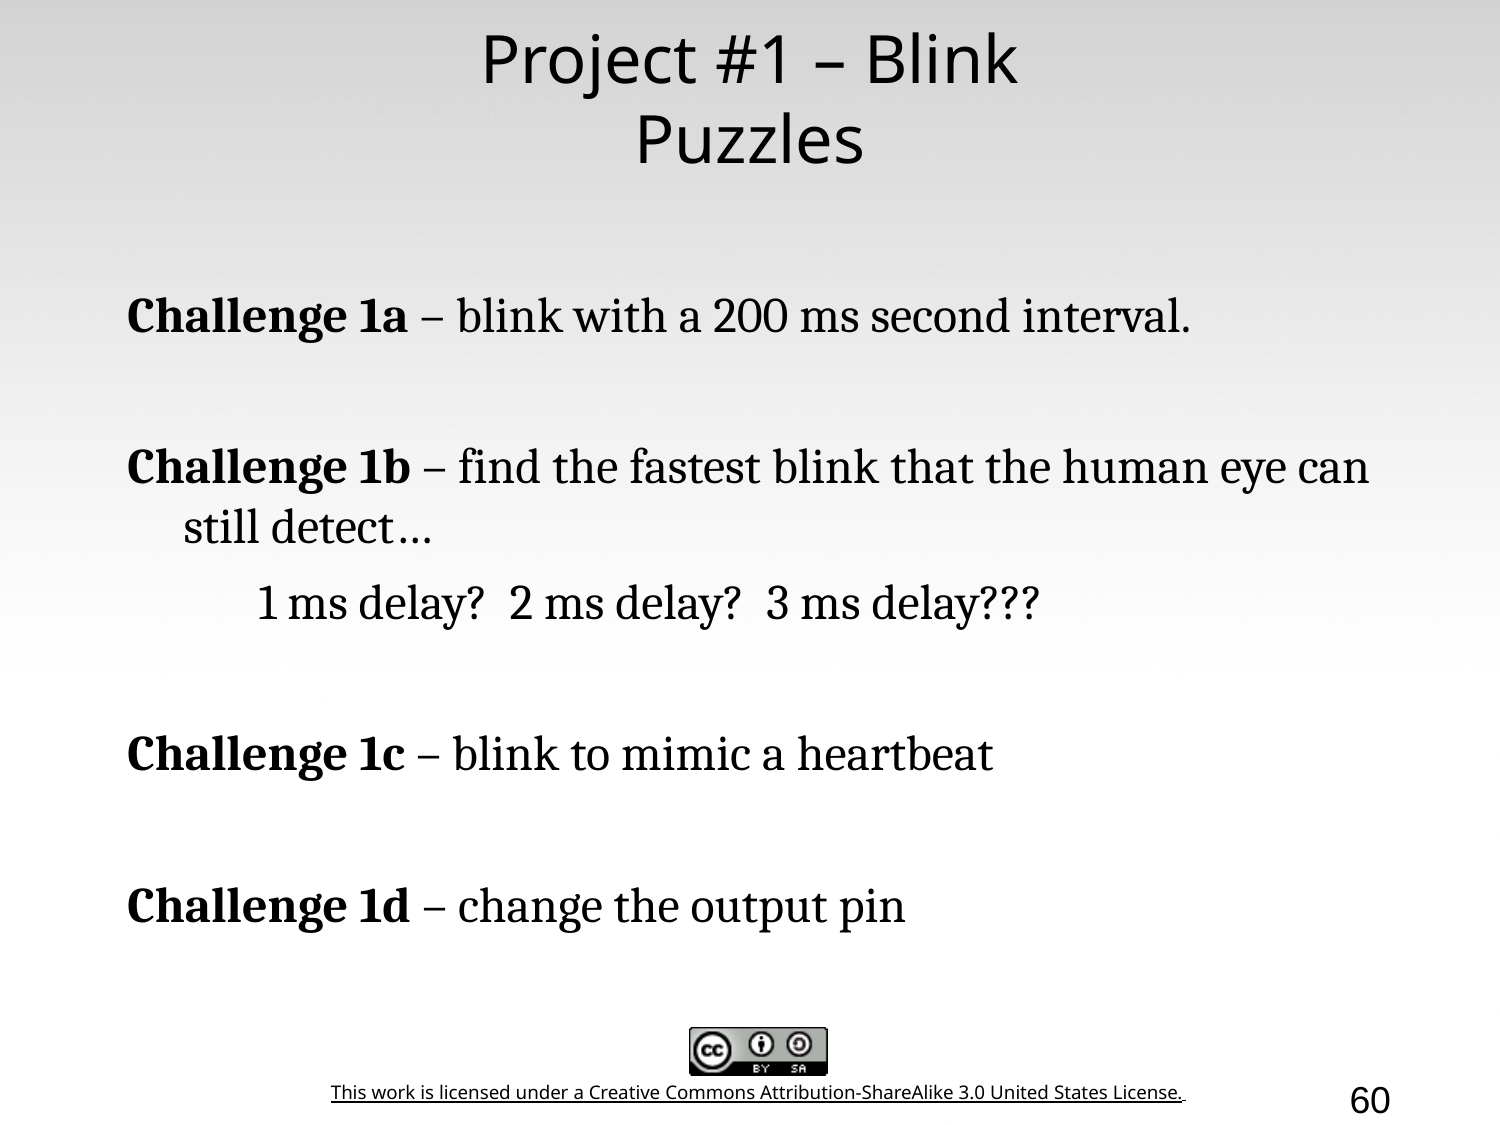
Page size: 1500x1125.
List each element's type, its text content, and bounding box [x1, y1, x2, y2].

list Challenge 1a – blink with a 200 ms second interval. Challenge 1b – find the fastest blink that the human eye can still detect… 1 ms delay? 2 ms delay? 3 ms delay??? Challenge 1c – blink to mimic a heartbeat Challenge 1d – change the output pin [112, 274, 1388, 1000]
picture [0, 0, 1500, 1125]
title Project #1 – Blink Puzzles [112, 2, 1388, 190]
